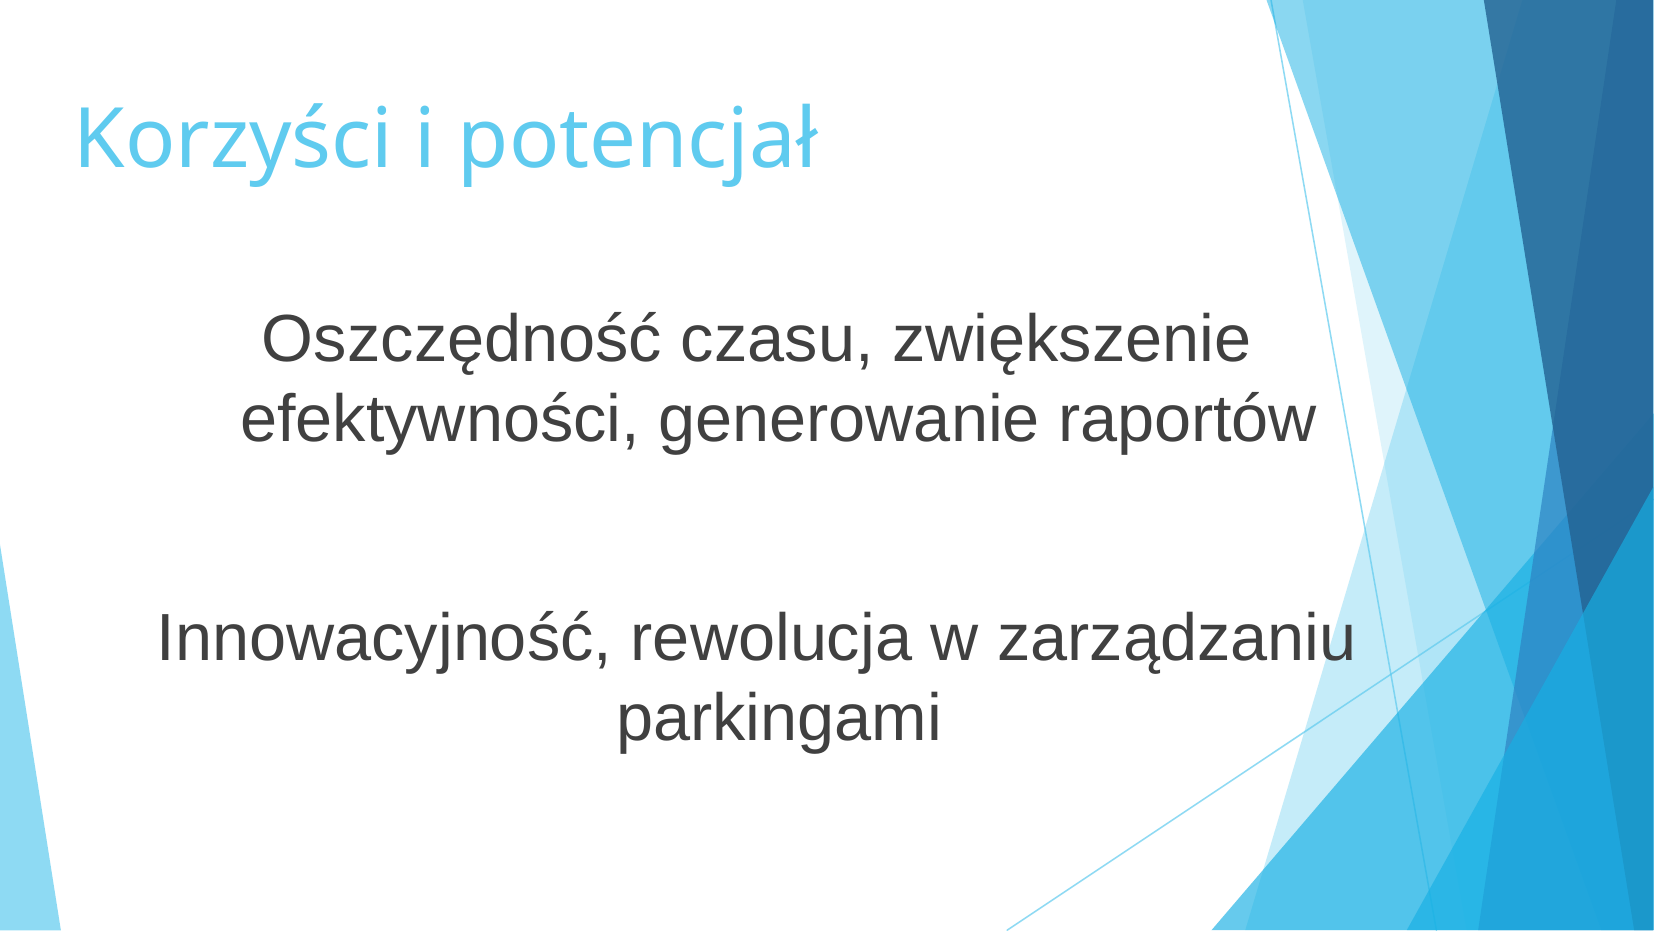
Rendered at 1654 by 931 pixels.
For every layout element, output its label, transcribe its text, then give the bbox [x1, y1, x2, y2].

list Oszczędność czasu, zwiększenie efektywności, generowanie raportów Innowacyjność, rewolucja w zarządzaniu parkingami [47, 287, 1536, 827]
title Korzyści i potencjał [0, 76, 1489, 233]
